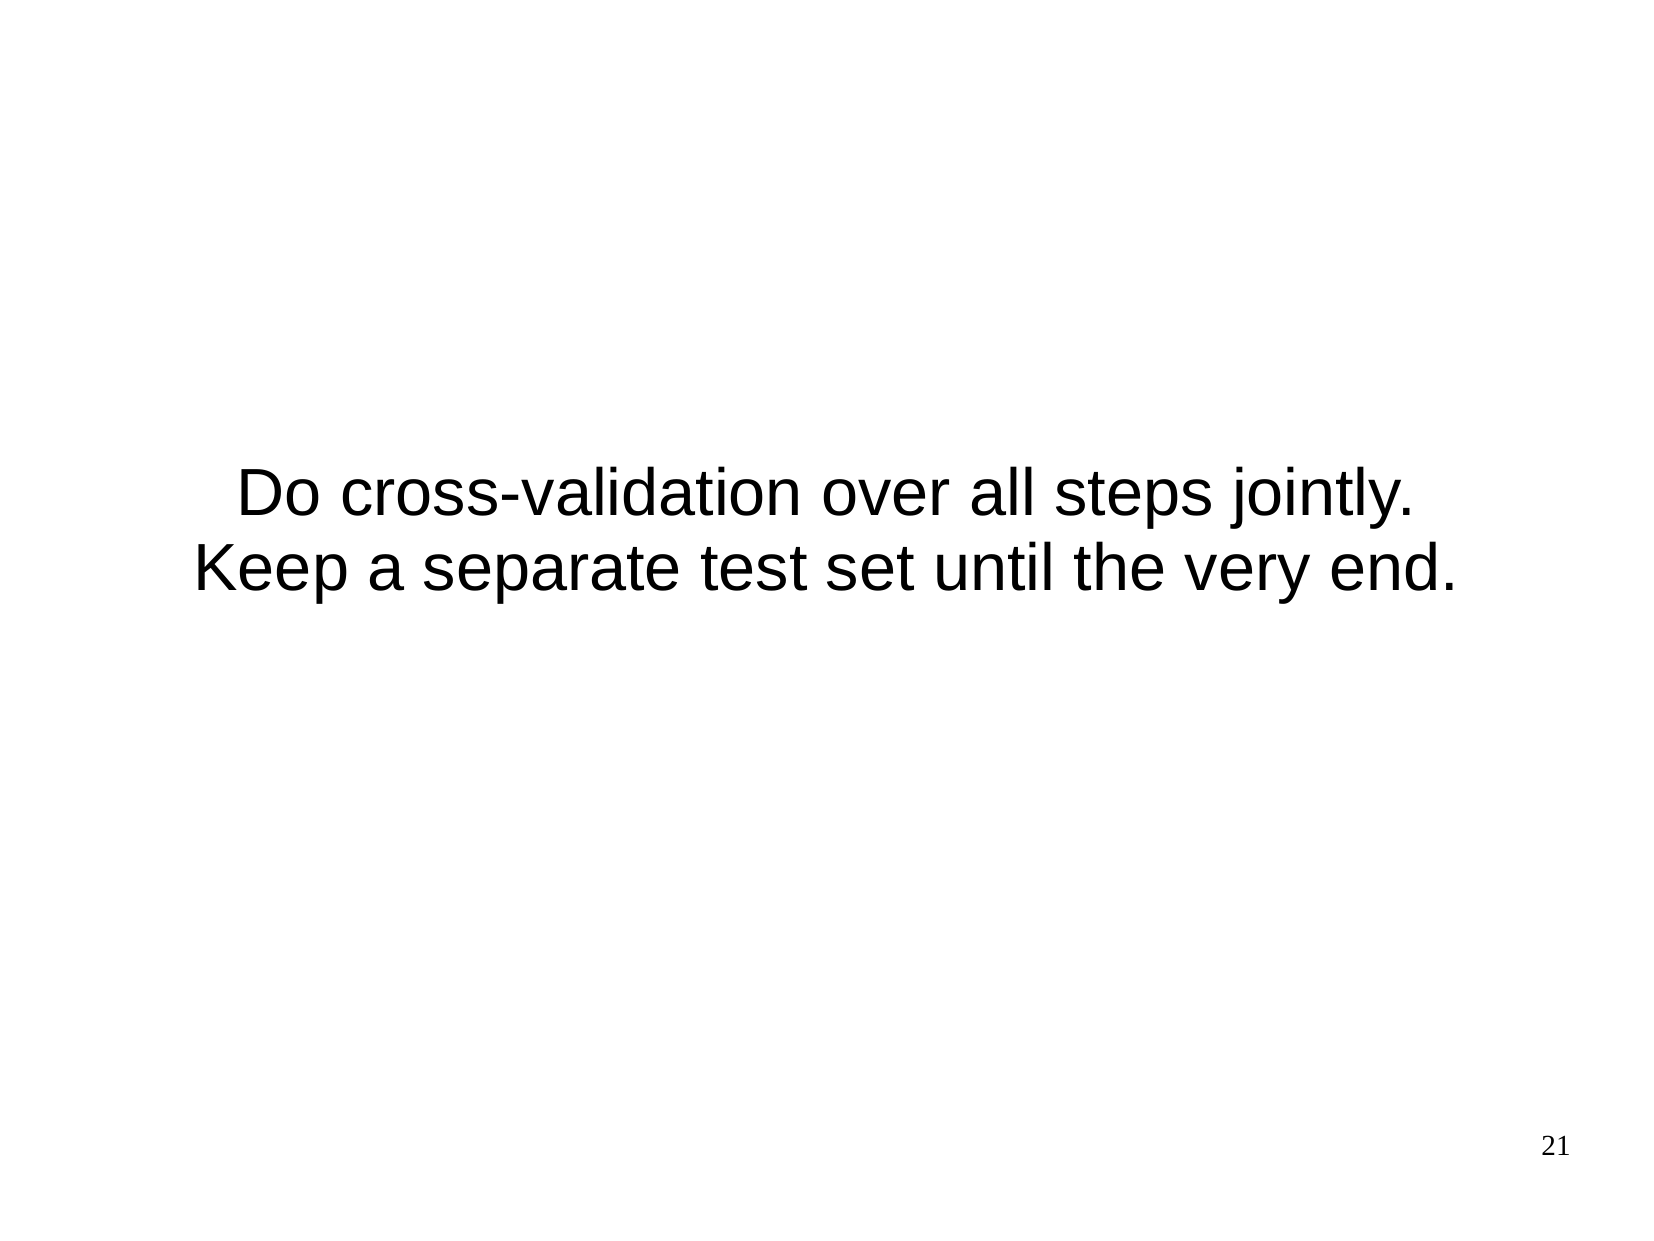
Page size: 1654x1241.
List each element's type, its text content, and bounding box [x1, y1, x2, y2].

subtitle Do cross-validation over all steps jointly. Keep a separate test set until the very end. [82, 49, 1571, 1010]
